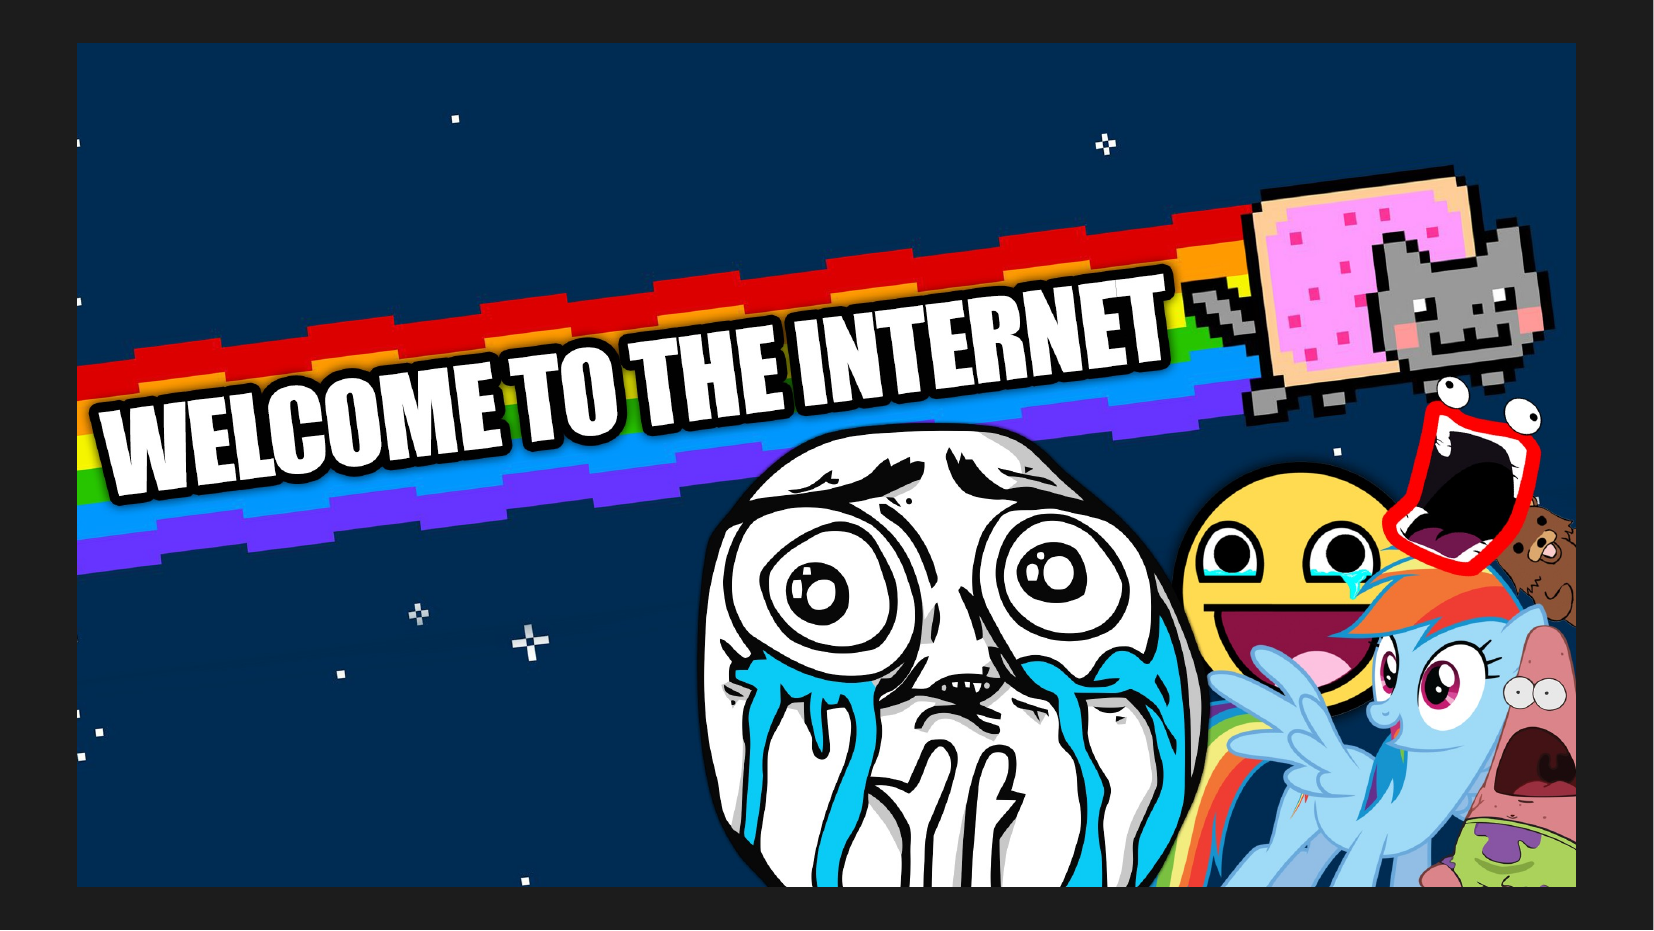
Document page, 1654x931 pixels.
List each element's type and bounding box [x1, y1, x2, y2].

picture [1155, 674, 1171, 703]
picture [1165, 728, 1178, 753]
picture [77, 43, 1576, 887]
